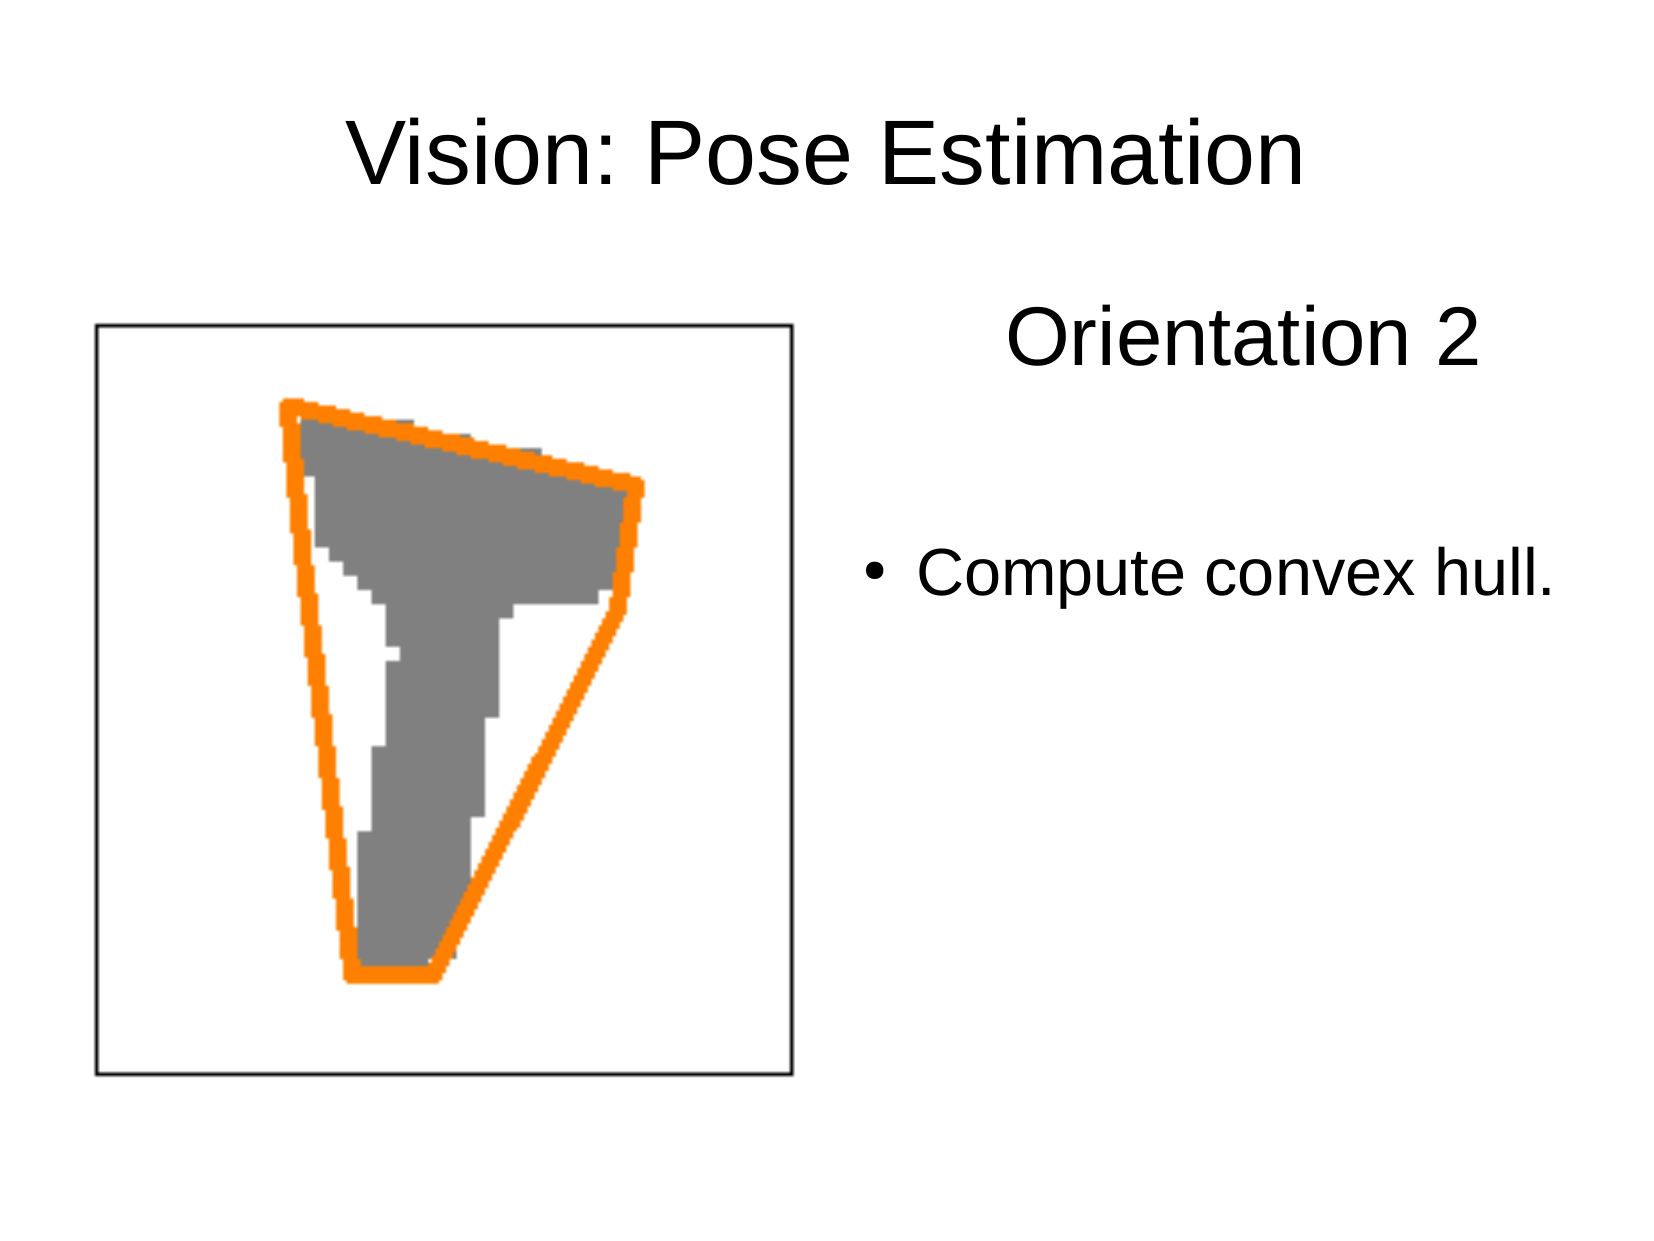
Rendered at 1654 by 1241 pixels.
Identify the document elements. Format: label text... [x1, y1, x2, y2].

picture [82, 311, 809, 1088]
list Orientation 2 Compute convex hull. [845, 290, 1572, 1094]
title Vision: Pose Estimation [82, 49, 1571, 257]
